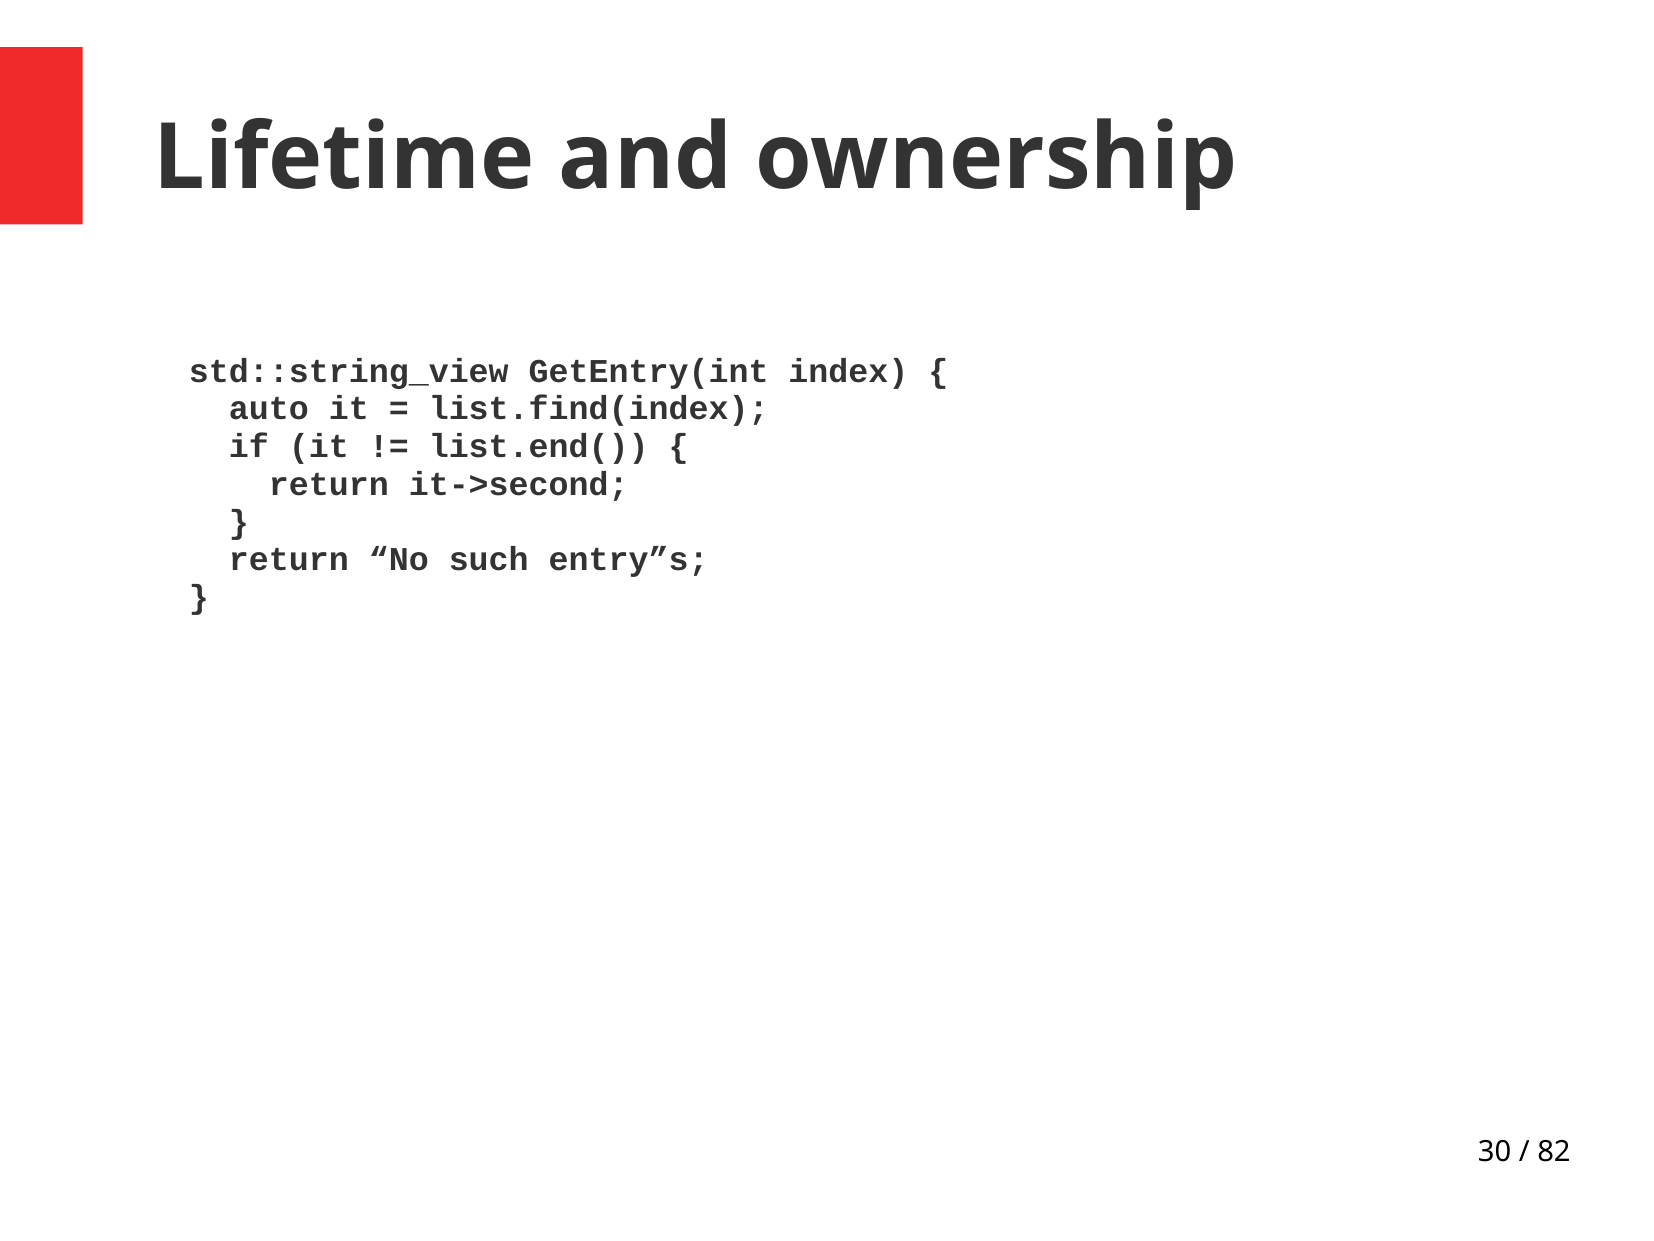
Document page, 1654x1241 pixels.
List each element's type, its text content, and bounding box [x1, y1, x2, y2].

list std::string_view GetEntry(int index) { auto it = list.find(index); if (it != list.end()) { return it->second; } return “No such entry”s; } [118, 354, 1536, 1074]
title Lifetime and ownership [118, 49, 1571, 257]
